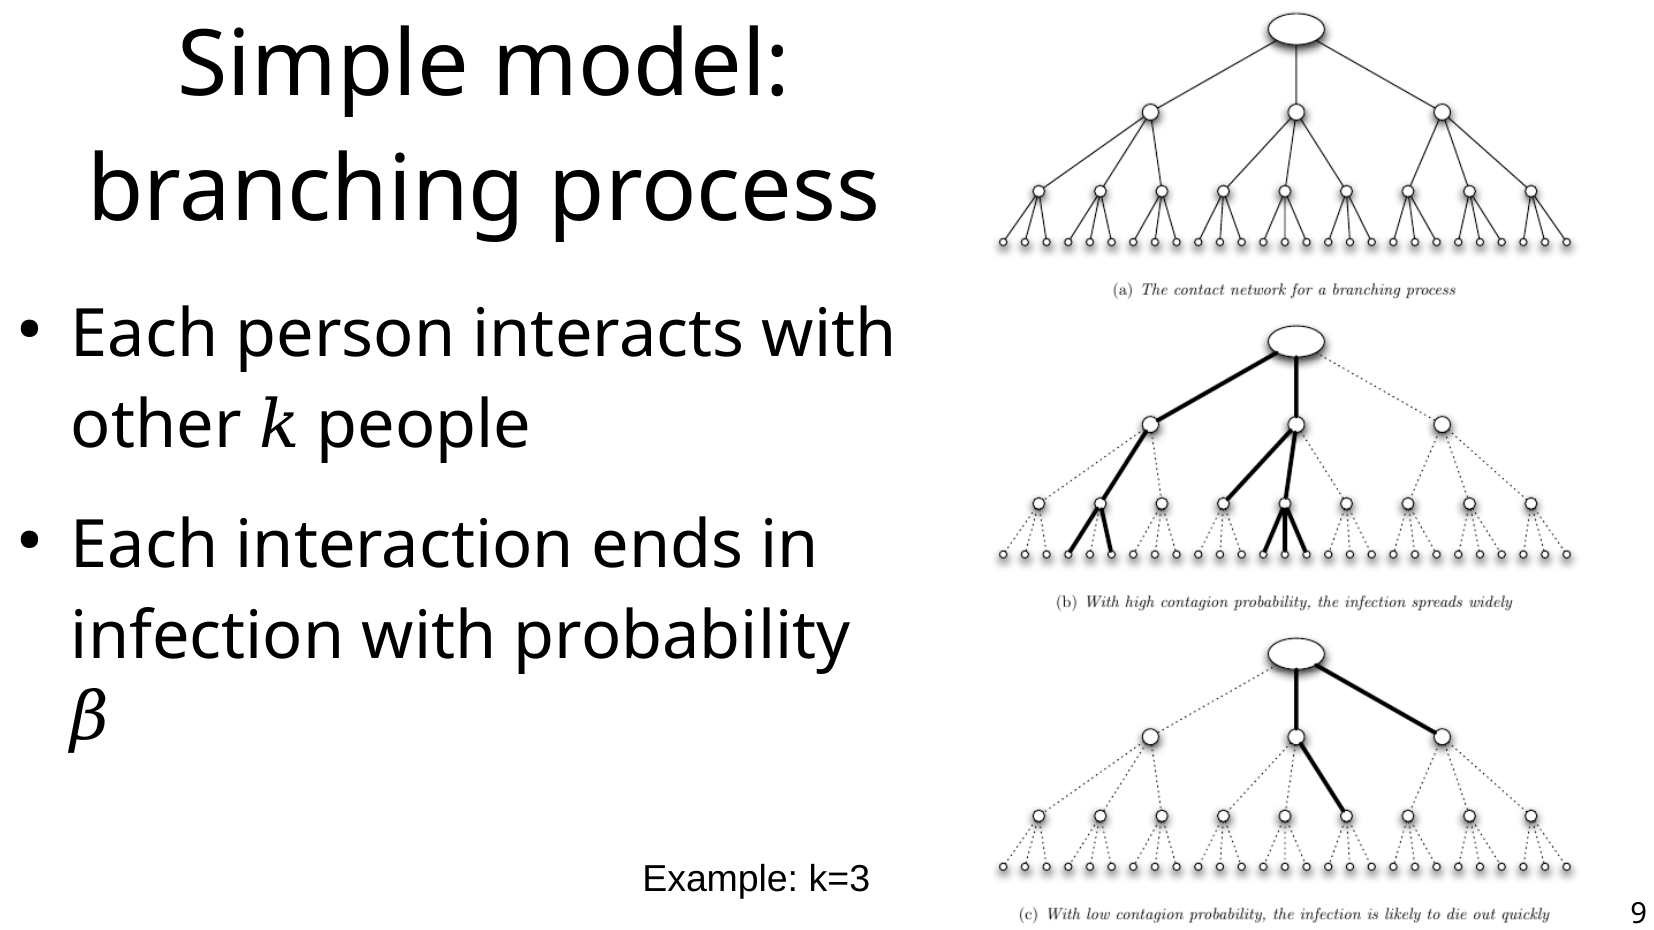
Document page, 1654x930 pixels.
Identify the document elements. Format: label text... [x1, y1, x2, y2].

title Simple model: branching process [0, 4, 969, 241]
picture [974, 1, 1596, 930]
text_box Example: k=3 [390, 849, 886, 907]
list Each person interacts with other k people Each interaction ends in infection with probability β [0, 284, 901, 930]
